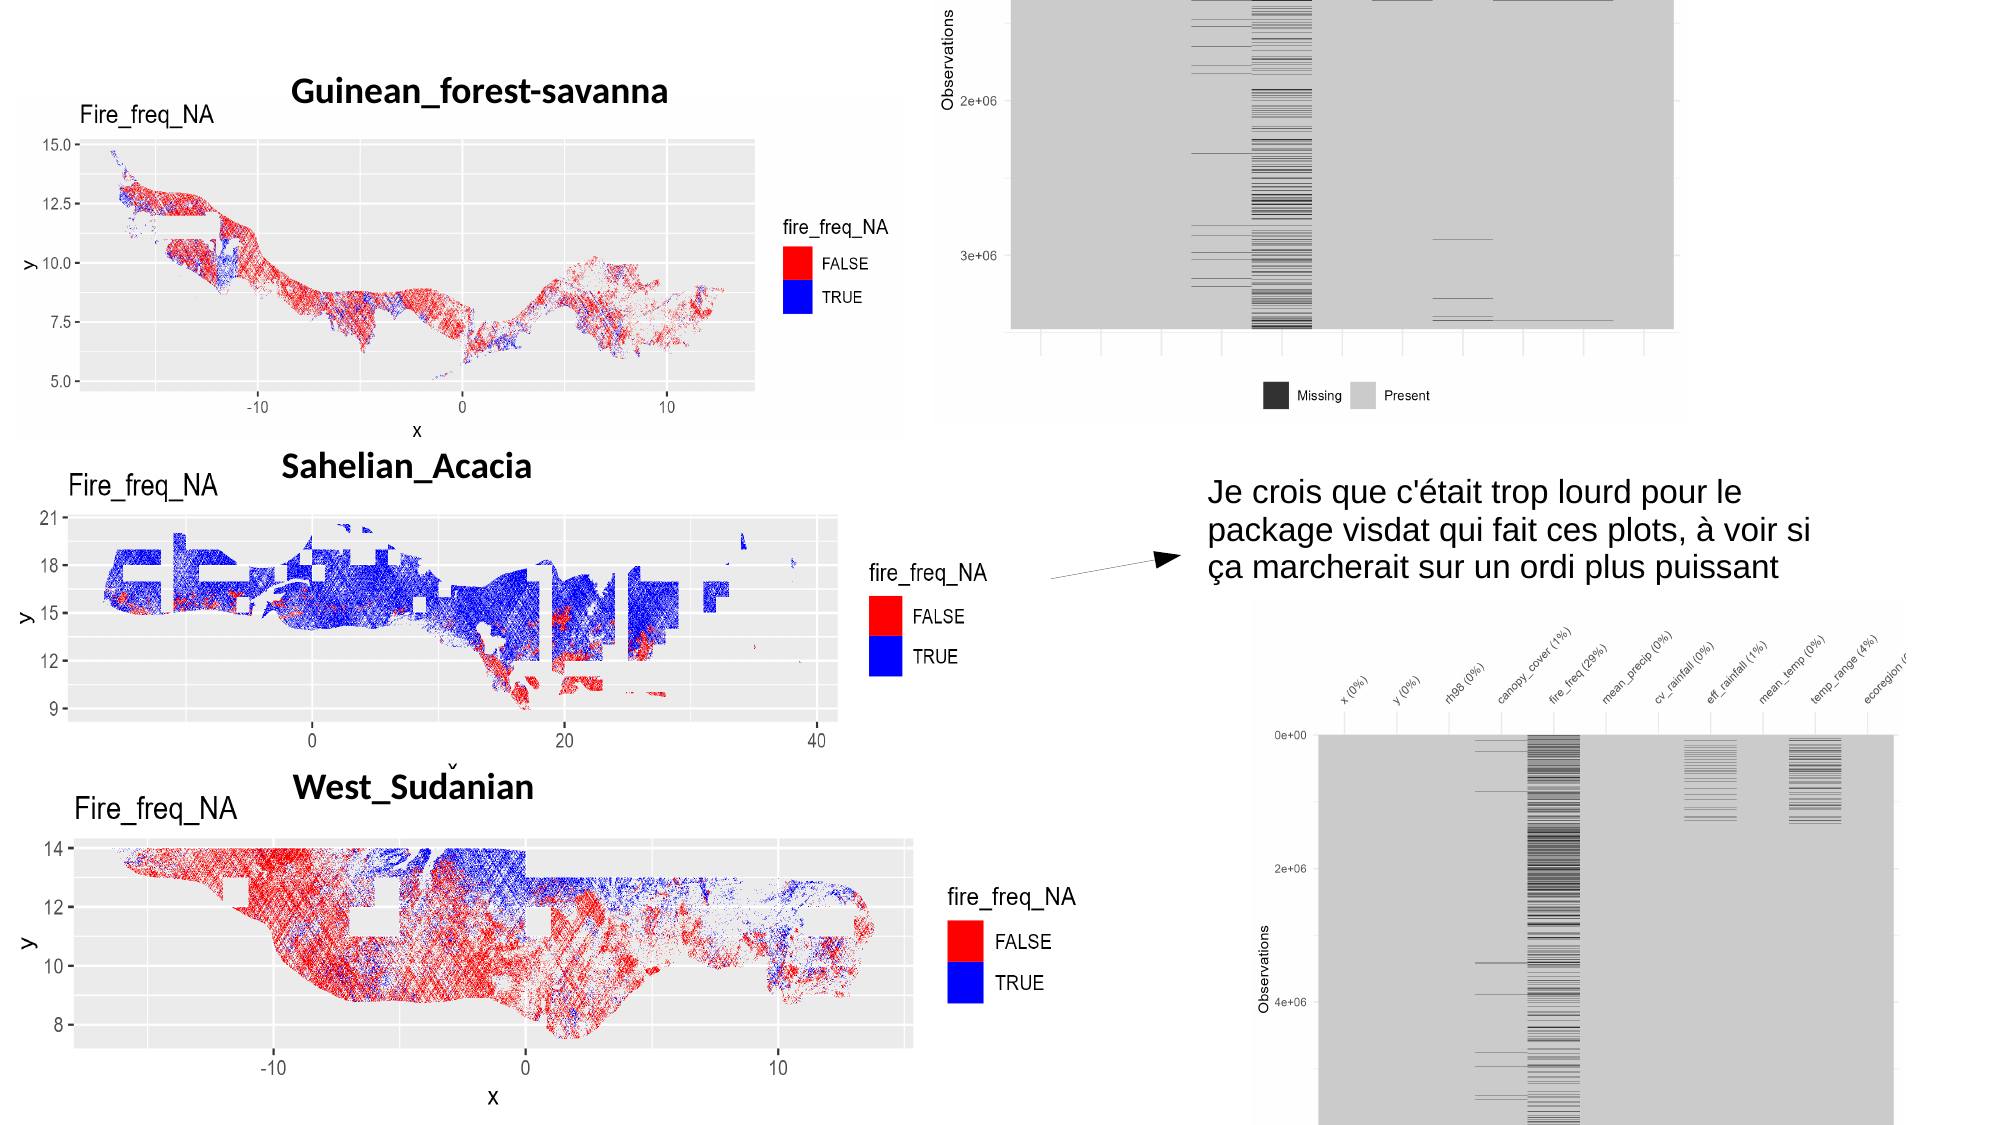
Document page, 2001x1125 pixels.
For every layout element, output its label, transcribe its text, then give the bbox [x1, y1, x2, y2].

text_box Guinean_forest-savanna [276, 58, 685, 119]
text_box Sahelian_Acacia [266, 444, 548, 494]
text_box Je crois que c'était trop lourd pour le package visdat qui fait ces plots, à voir si ça marcherait sur un ordi plus puissant [1192, 466, 1855, 650]
picture [1251, 599, 1906, 1125]
picture [5, 457, 1099, 1122]
text_box West_Sudanian [277, 754, 559, 815]
picture [933, 0, 1688, 426]
picture [11, 91, 907, 444]
